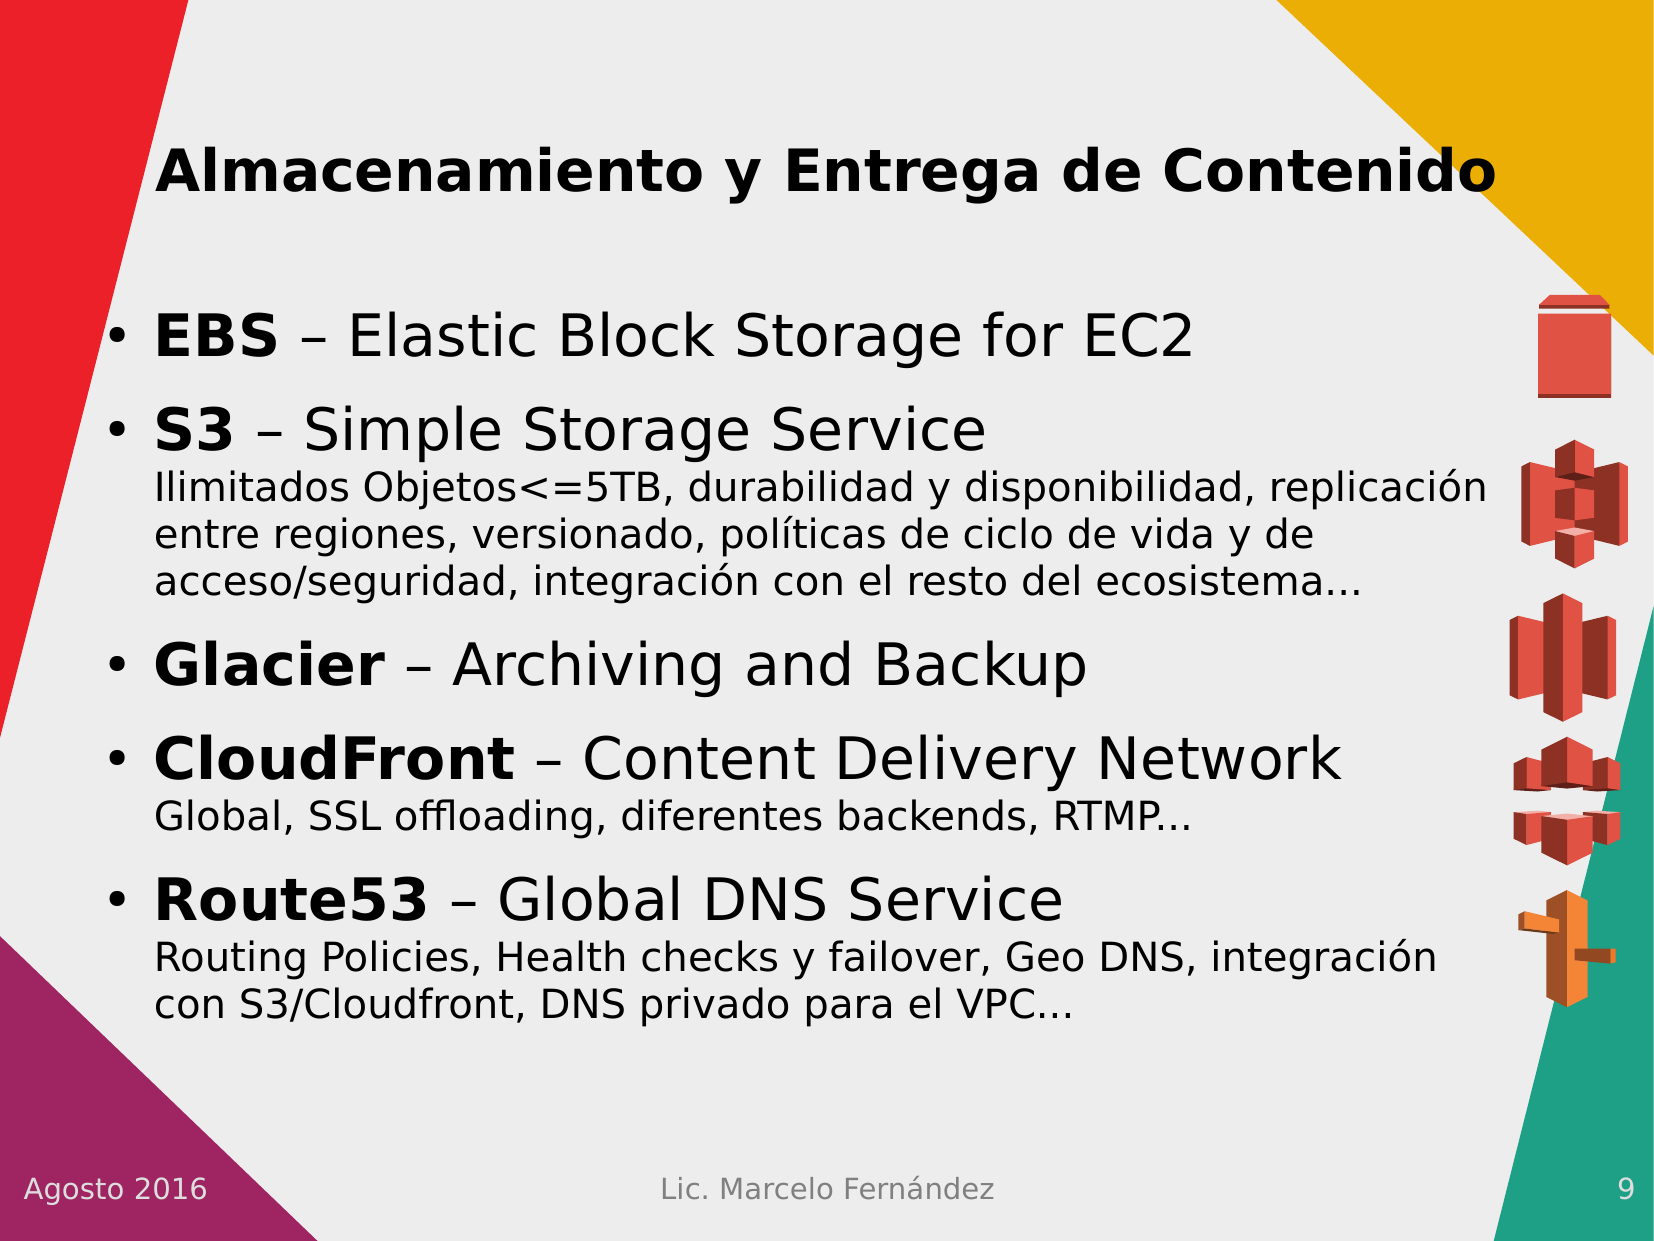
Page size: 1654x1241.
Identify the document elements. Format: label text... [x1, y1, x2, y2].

list EBS – Elastic Block Storage for EC2 S3 – Simple Storage Service Ilimitados Objetos<=5TB, durabilidad y disponibilidad, replicación entre regiones, versionado, políticas de ciclo de vida y de acceso/seguridad, integración con el resto del ecosistema... Glacier – Archiving and Backup CloudFront – Content Delivery Network Global, SSL offloading, diferentes backends, RTMP... Route53 – Global DNS Service Routing Policies, Health checks y failover, Geo DNS, integración con S3/Cloudfront, DNS privado para el VPC... [91, 302, 1516, 1033]
title Almacenamiento y Entrega de Contenido [114, 73, 1539, 271]
picture [1483, 267, 1654, 1028]
